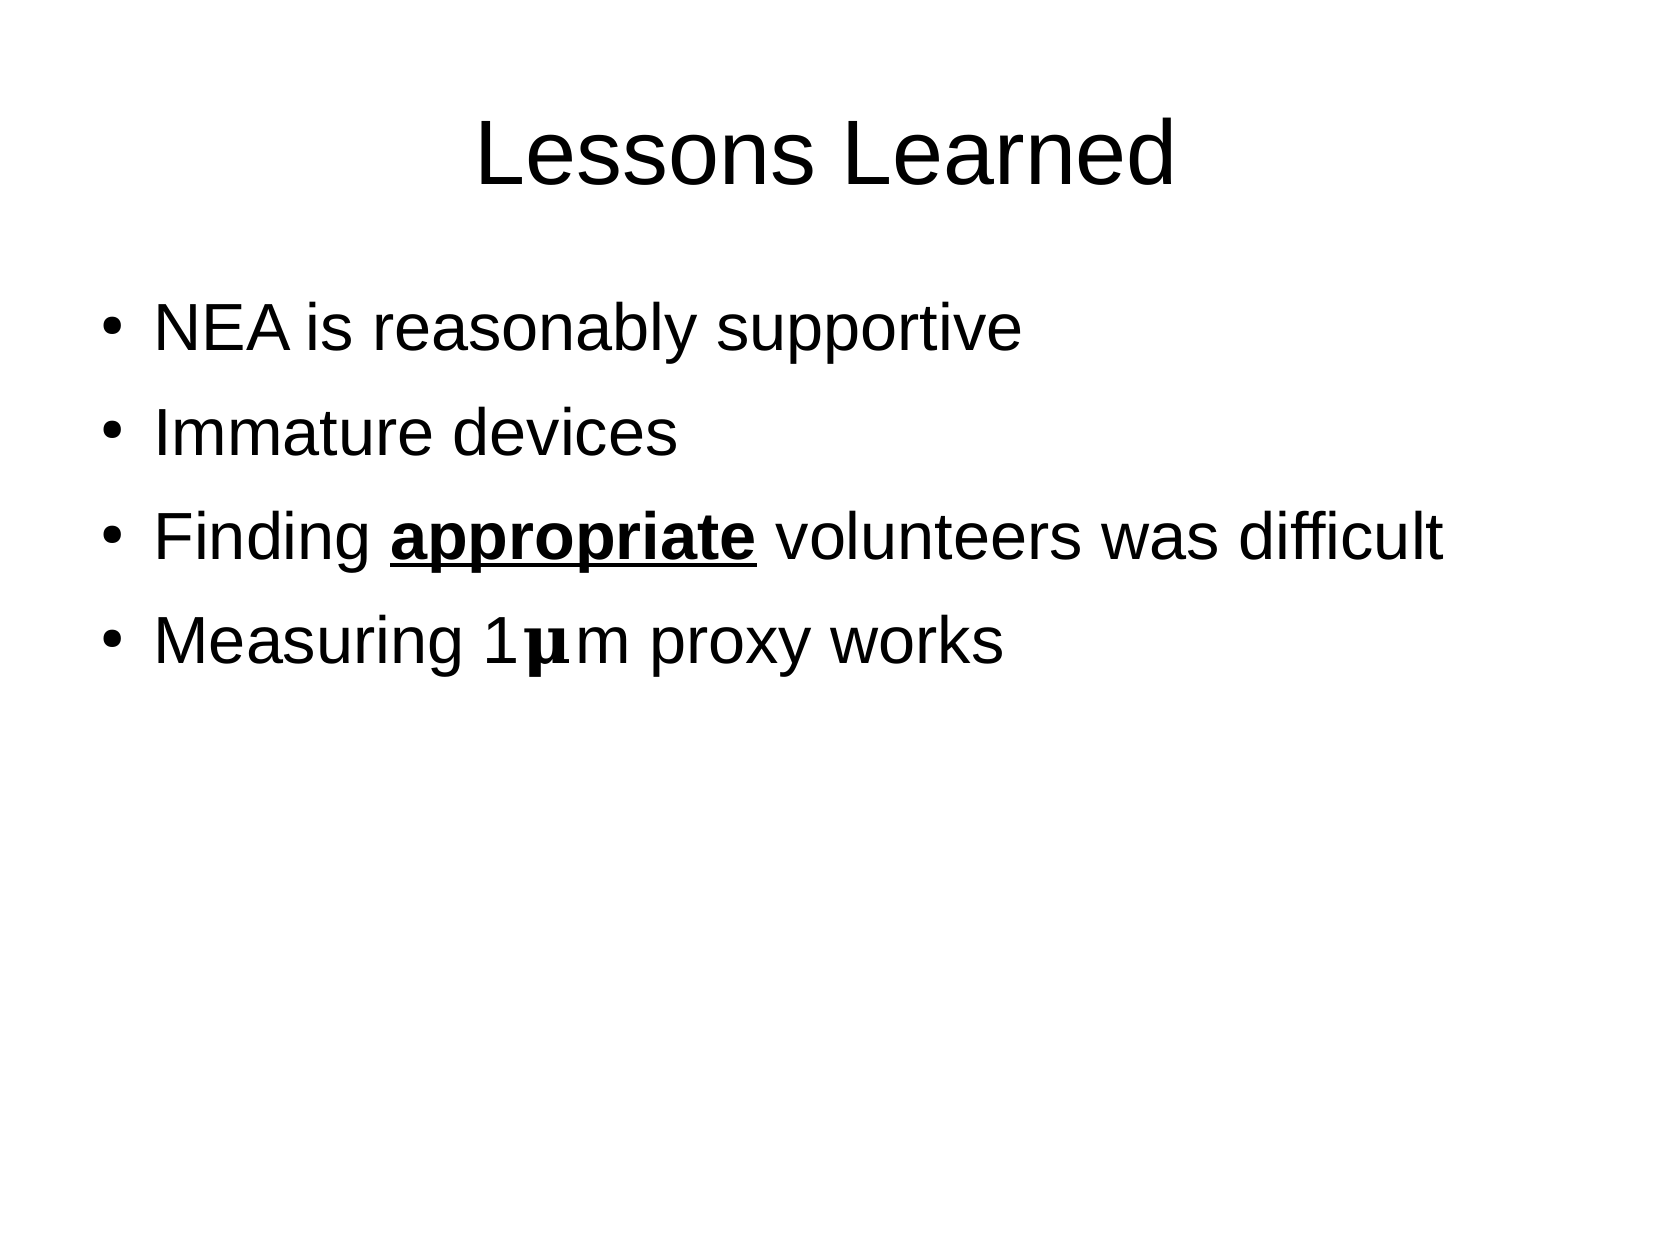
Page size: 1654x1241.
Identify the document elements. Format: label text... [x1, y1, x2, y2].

list NEA is reasonably supportive Immature devices Finding appropriate volunteers was difficult Measuring 1𝛍m proxy works [82, 290, 1571, 1010]
title Lessons Learned [82, 49, 1571, 257]
